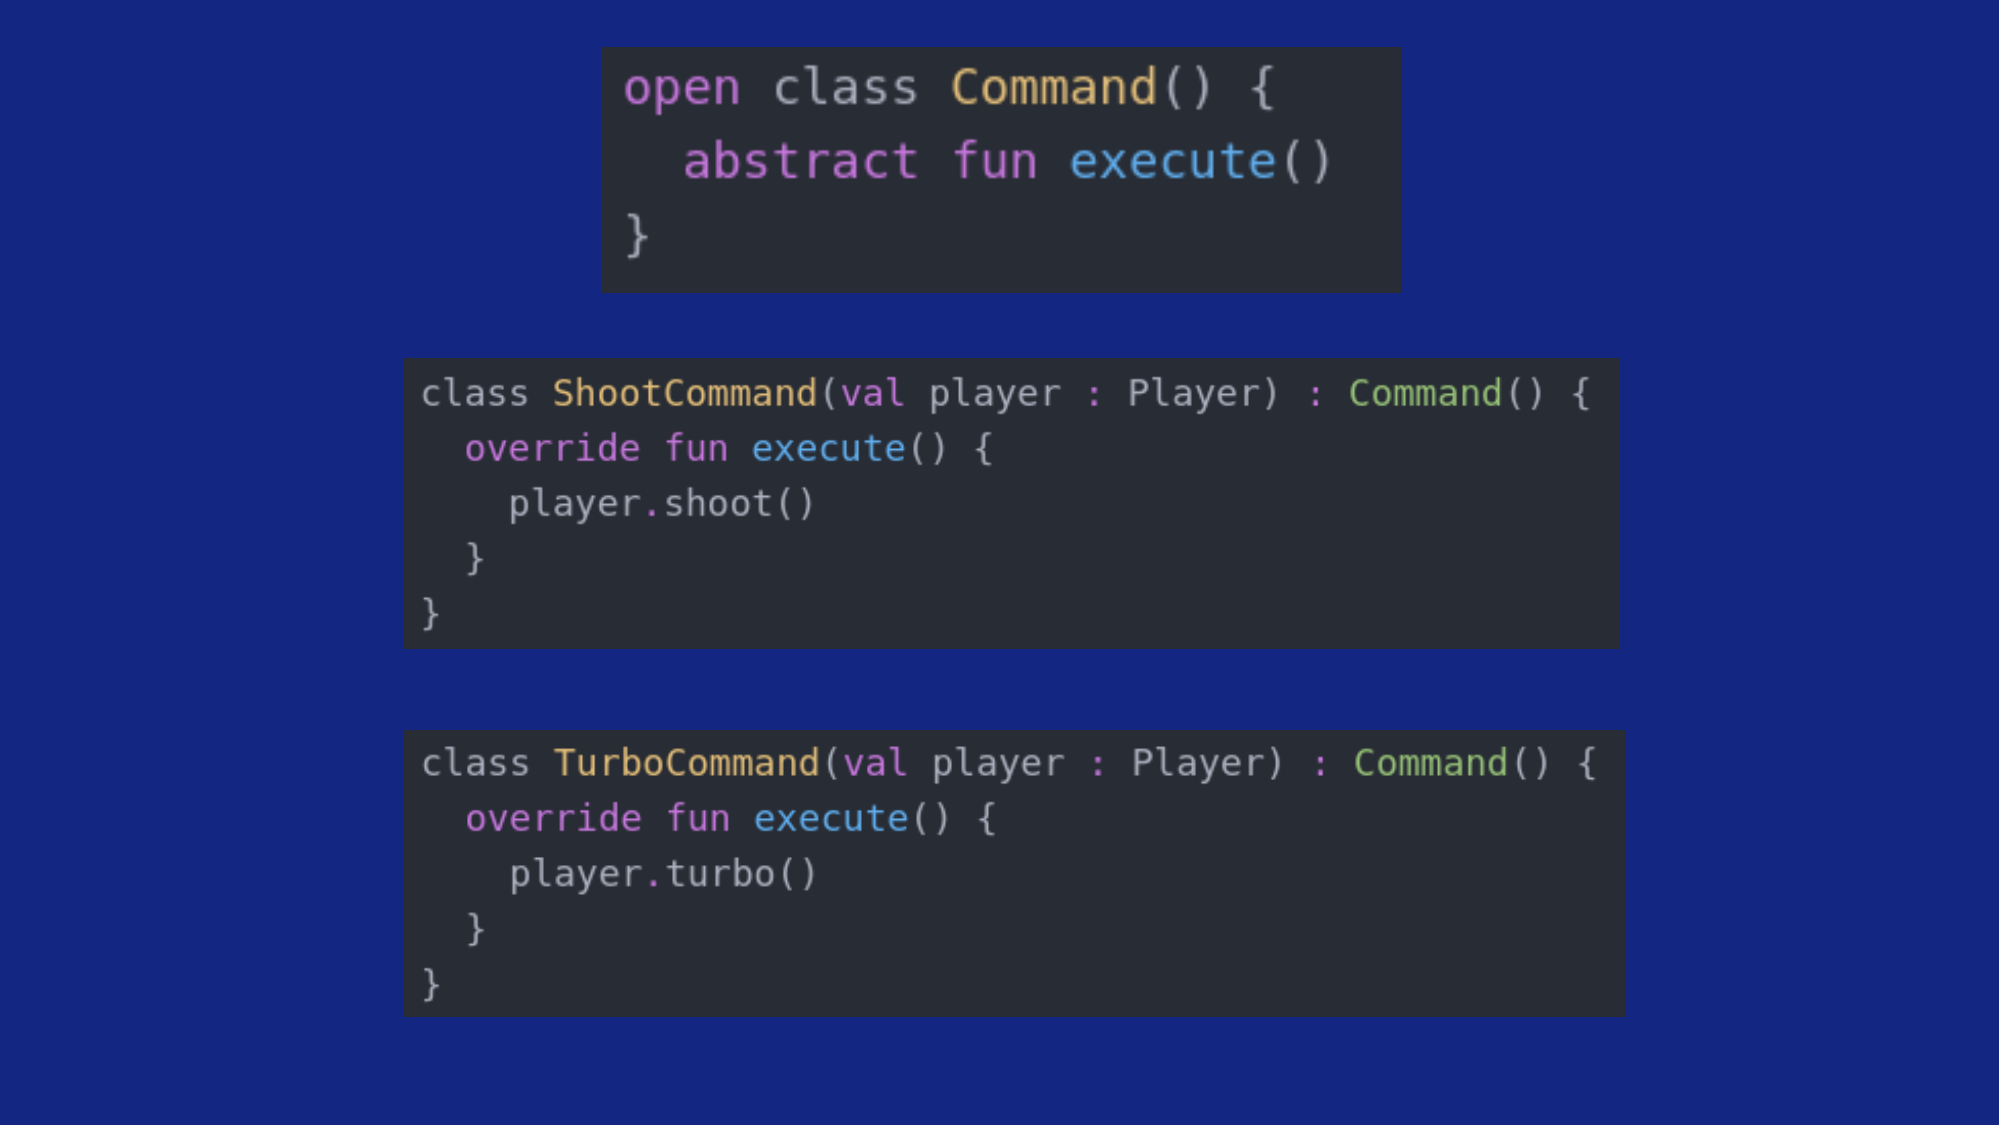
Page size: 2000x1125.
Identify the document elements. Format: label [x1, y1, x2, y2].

picture [601, 47, 1402, 293]
picture [403, 358, 1619, 649]
picture [403, 730, 1625, 1017]
